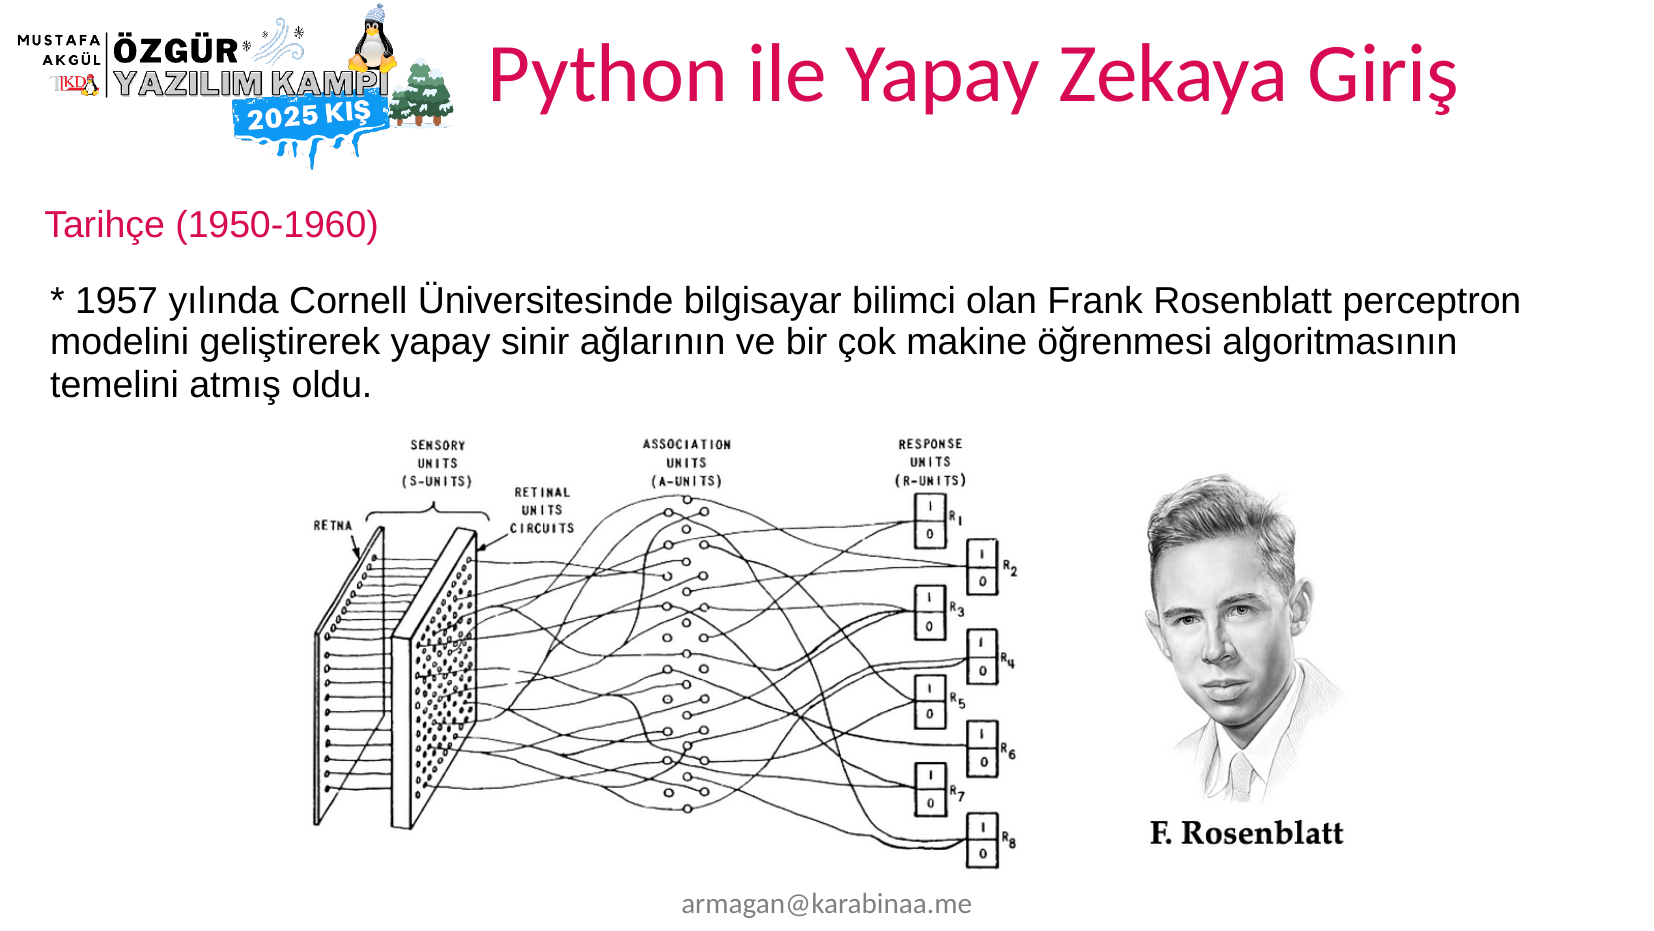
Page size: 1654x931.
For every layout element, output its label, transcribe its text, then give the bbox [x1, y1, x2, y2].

text_box * 1957 yılında Cornell Üniversitesinde bilgisayar bilimci olan Frank Rosenblatt perceptron modelini geliştirerek yapay sinir ağlarının ve bir çok makine öğrenmesi algoritmasının temelini atmış oldu. [35, 271, 1601, 449]
text_box armagan@karabinaa.me [0, 877, 1654, 928]
text_box Python ile Yapay Zekaya Giriş [472, 10, 1654, 126]
text_box Tarihçe (1950-1960) [29, 196, 516, 296]
picture [0, 0, 463, 177]
picture [88, 419, 1536, 878]
